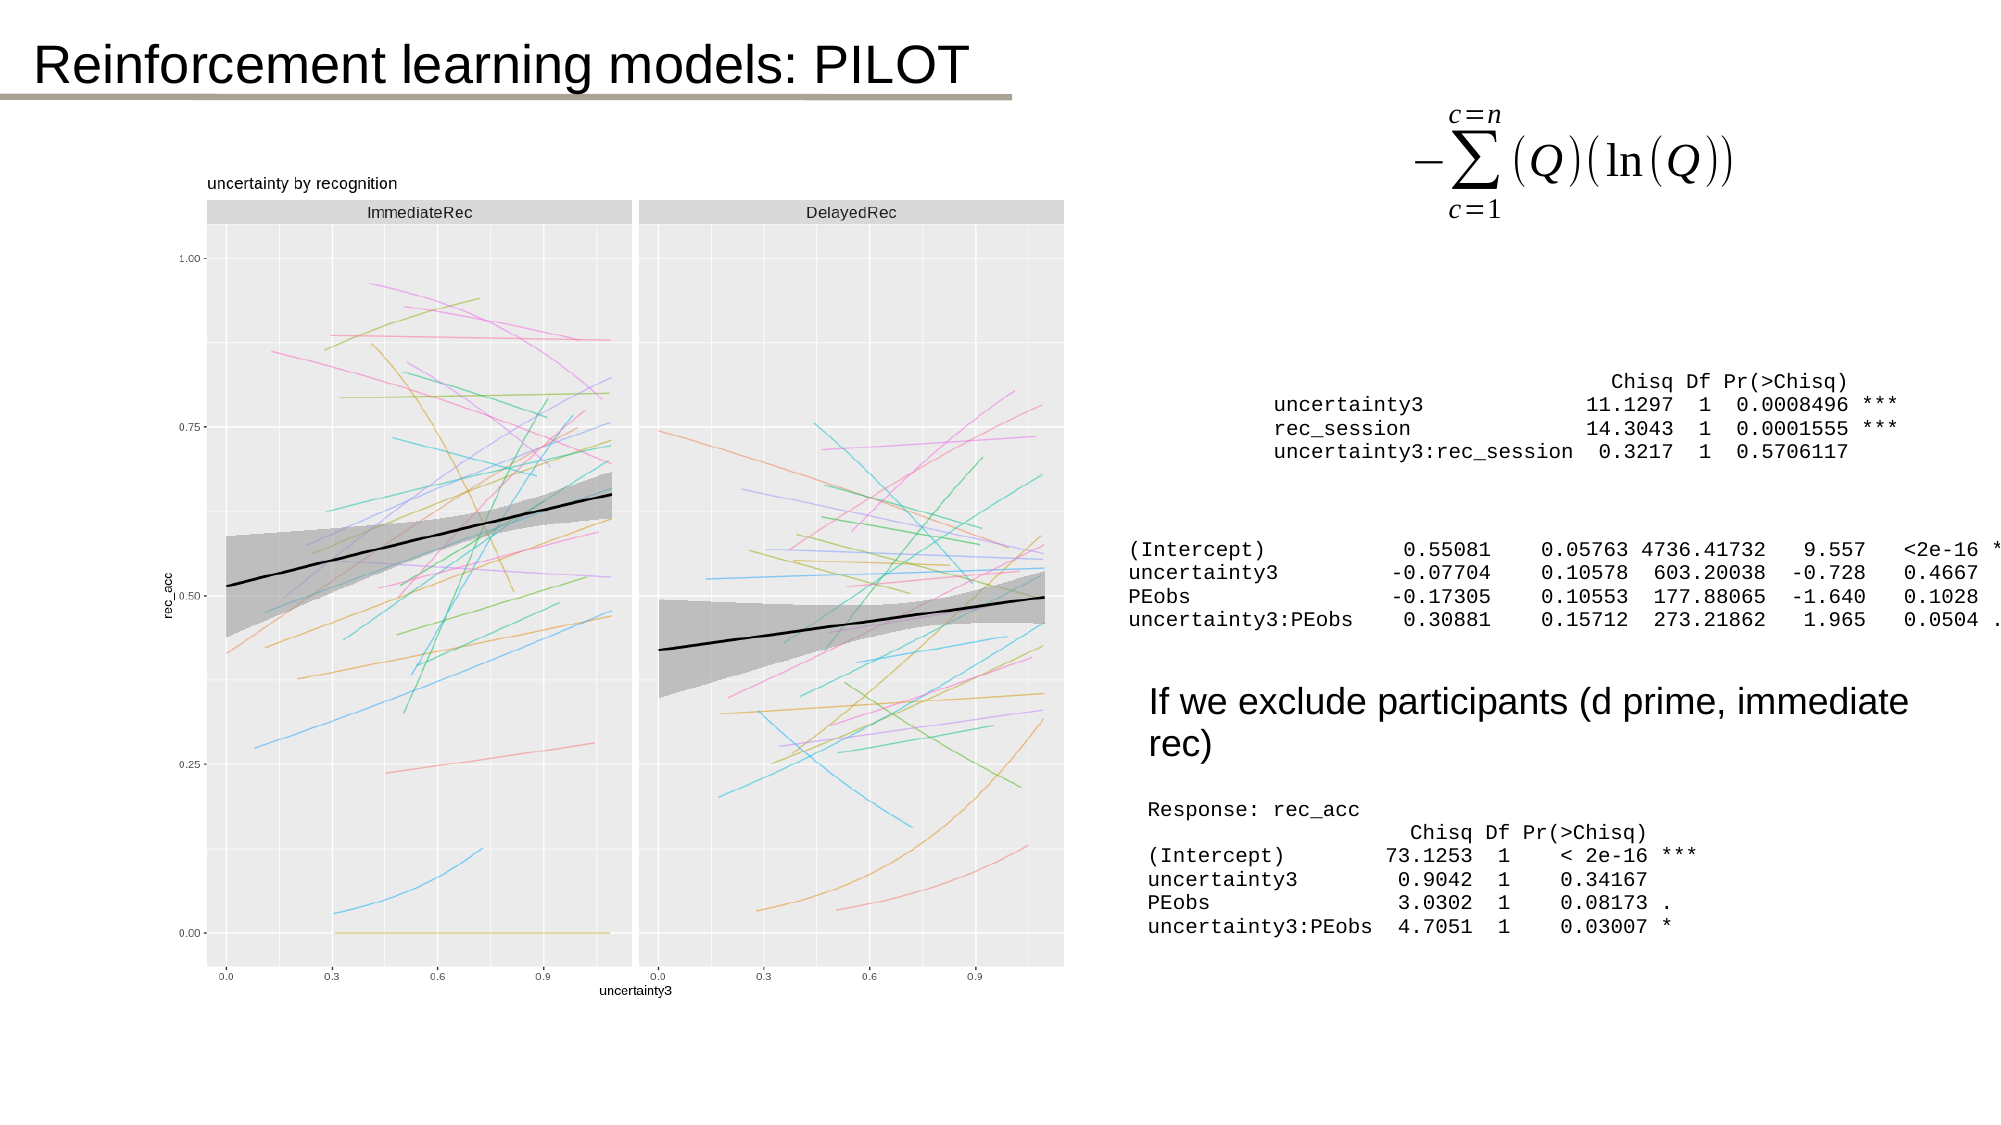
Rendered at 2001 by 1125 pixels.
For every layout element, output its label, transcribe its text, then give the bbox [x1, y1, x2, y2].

text_box If we exclude participants (d prime, immediate rec) [1133, 673, 1985, 773]
text_box Reinforcement learning models: PILOT [15, 27, 1921, 97]
text_box Chisq Df Pr(>Chisq) uncertainty3 11.1297 1 0.0008496 *** rec_session 14.3043 1 0.0001555 *** uncertainty3:rec_session 0.3217 1 0.5706117 [1258, 363, 1914, 473]
text_box Response: rec_acc Chisq Df Pr(>Chisq) (Intercept) 73.1253 1 < 2e-16 *** uncertainty3 0.9042 1 0.34167 PEobs 3.0302 1 0.08173 . uncertainty3:PEobs 4.7051 1 0.03007 * [1132, 791, 1713, 948]
chart [1398, 96, 1749, 225]
text_box (Intercept) 0.55081 0.05763 4736.41732 9.557 <2e-16 *** uncertainty3 -0.07704 0.10578 603.20038 -0.728 0.4667 PEobs -0.17305 0.10553 177.88065 -1.640 0.1028 uncertainty3:PEobs 0.30881 0.15712 273.21862 1.965 0.0504 . [1113, 531, 2000, 641]
picture [156, 170, 1075, 1004]
